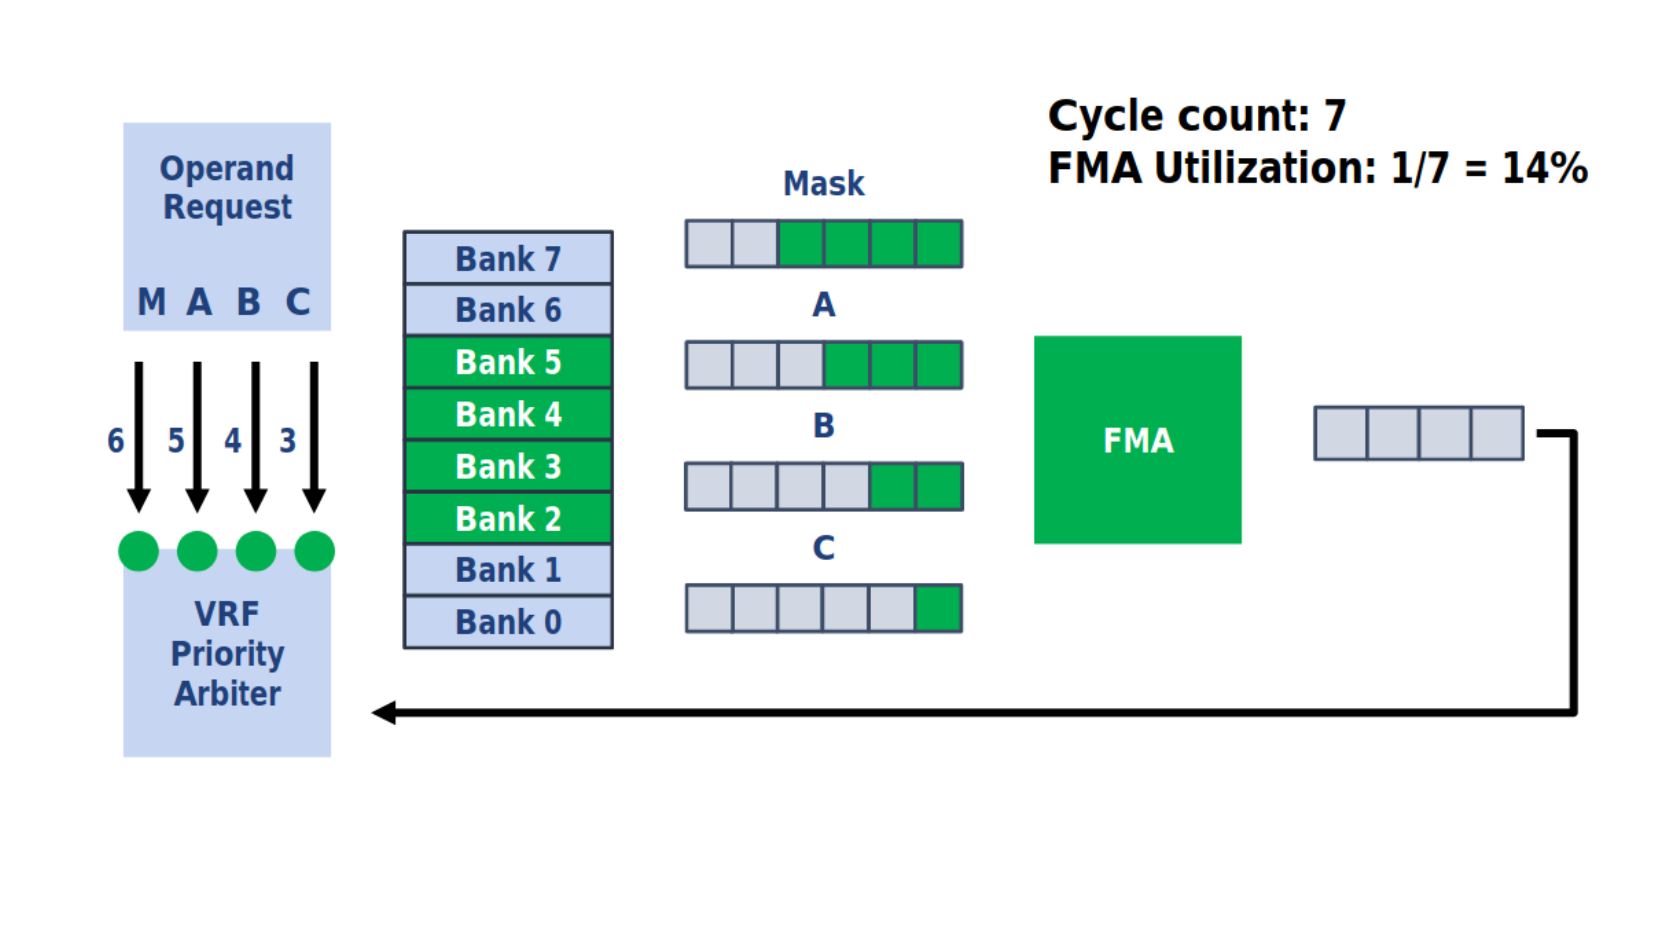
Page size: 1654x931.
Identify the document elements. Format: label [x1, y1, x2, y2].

picture [0, 69, 1654, 780]
